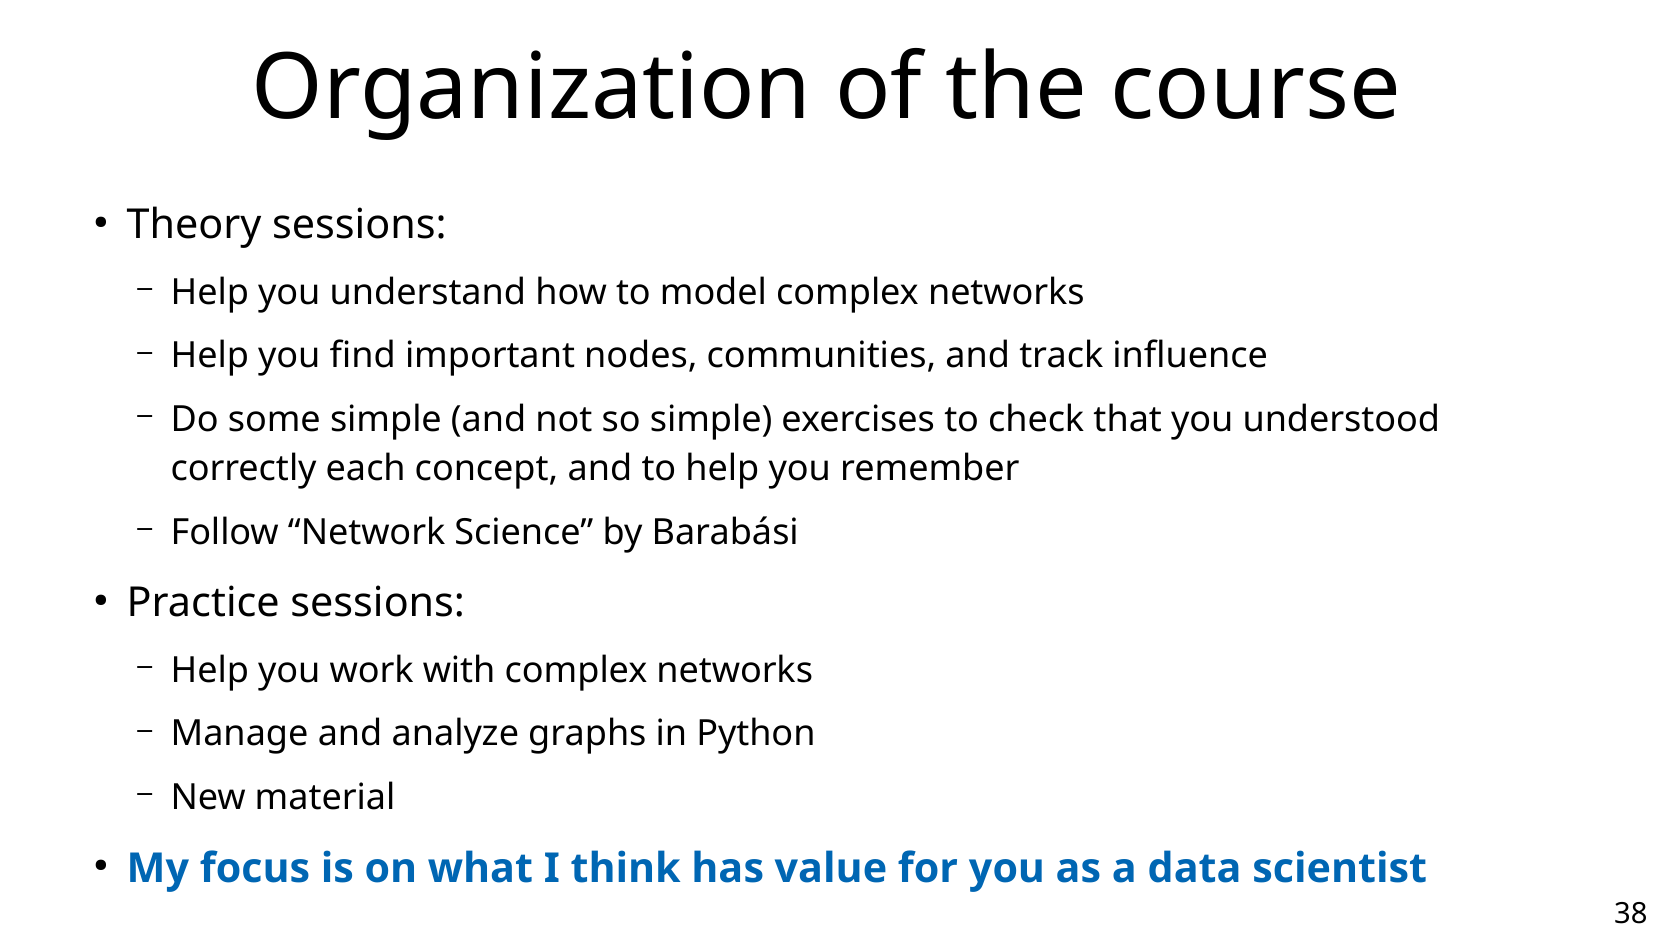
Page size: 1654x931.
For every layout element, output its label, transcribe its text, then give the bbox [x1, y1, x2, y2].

list Theory sessions: Help you understand how to model complex networks Help you find important nodes, communities, and track influence Do some simple (and not so simple) exercises to check that you understood correctly each concept, and to help you remember Follow “Network Science” by Barabási Practice sessions: Help you work with complex networks Manage and analyze graphs in Python New material My focus is on what I think has value for you as a data scientist [82, 195, 1591, 901]
title Organization of the course [82, 1, 1571, 166]
